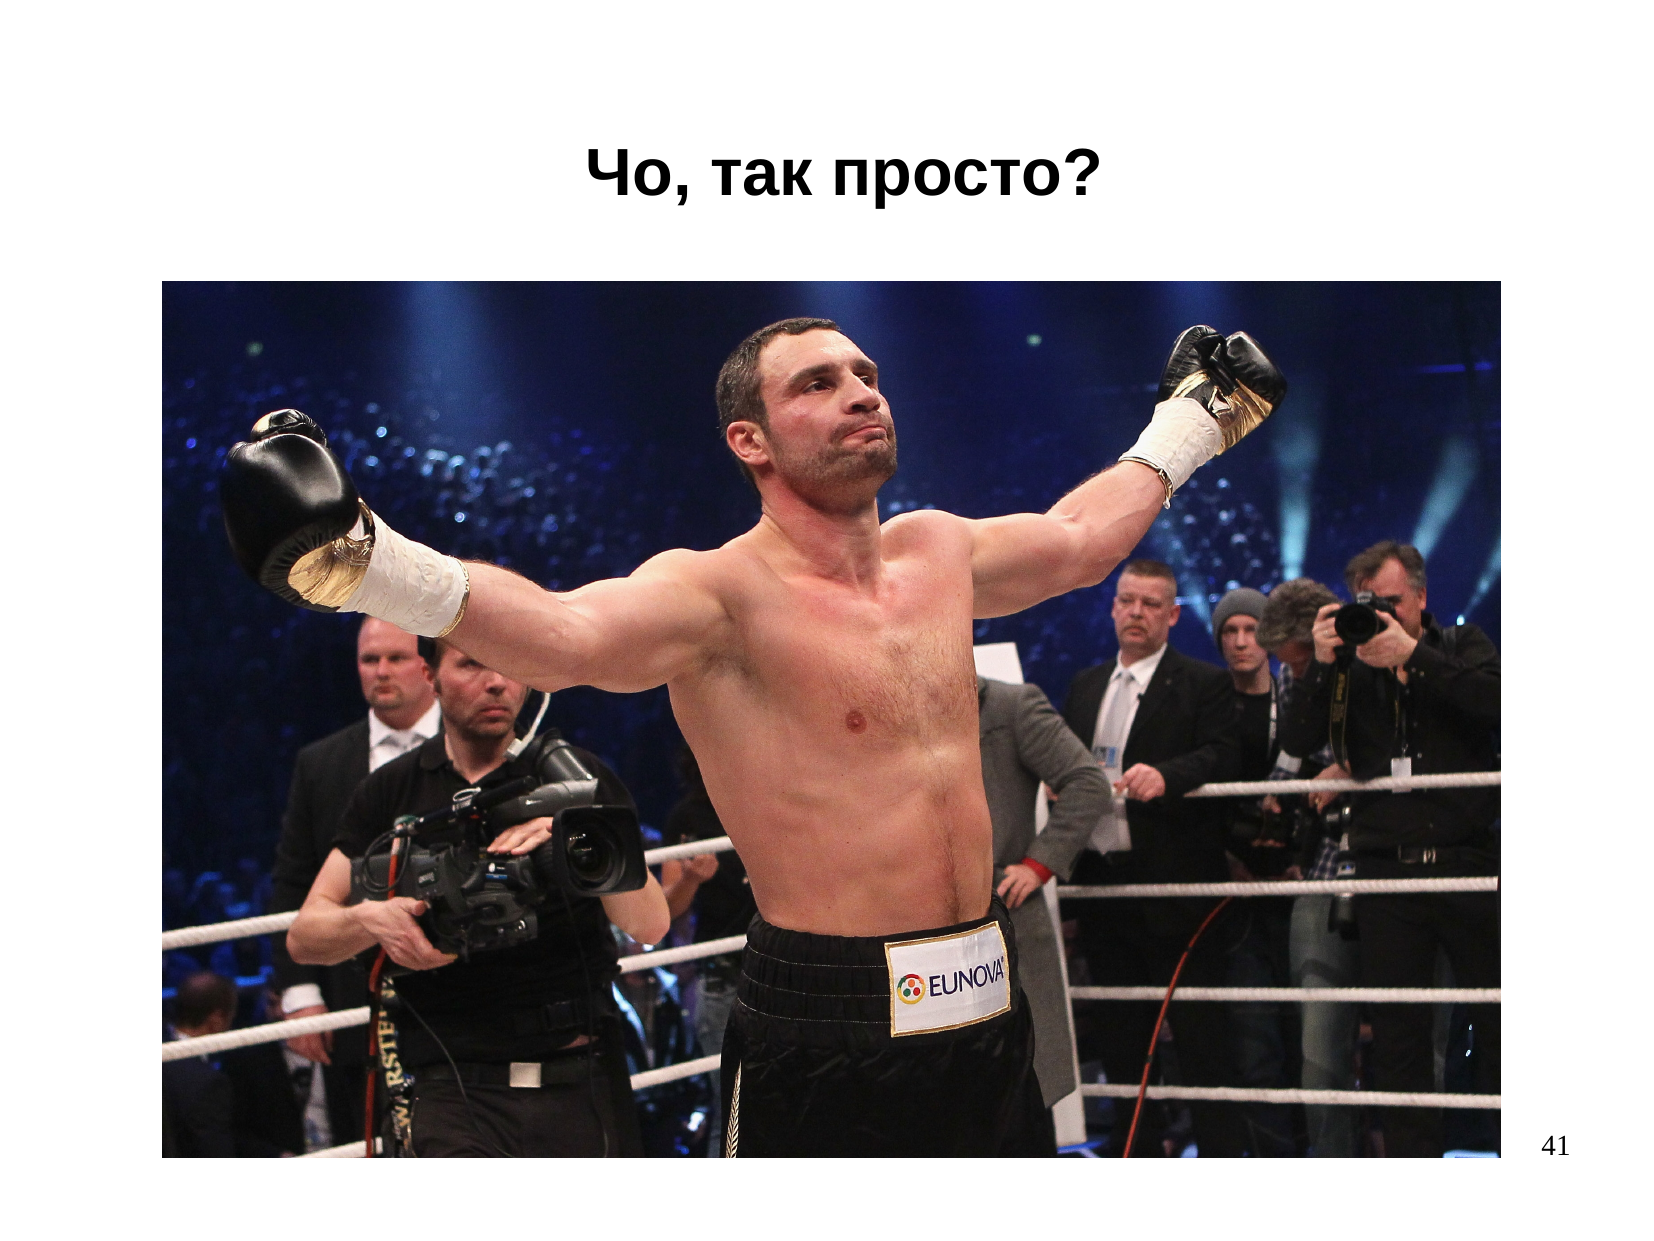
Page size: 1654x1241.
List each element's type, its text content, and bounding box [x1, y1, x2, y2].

picture [162, 281, 1501, 1158]
subtitle Чо, так просто? [82, 49, 1571, 296]
